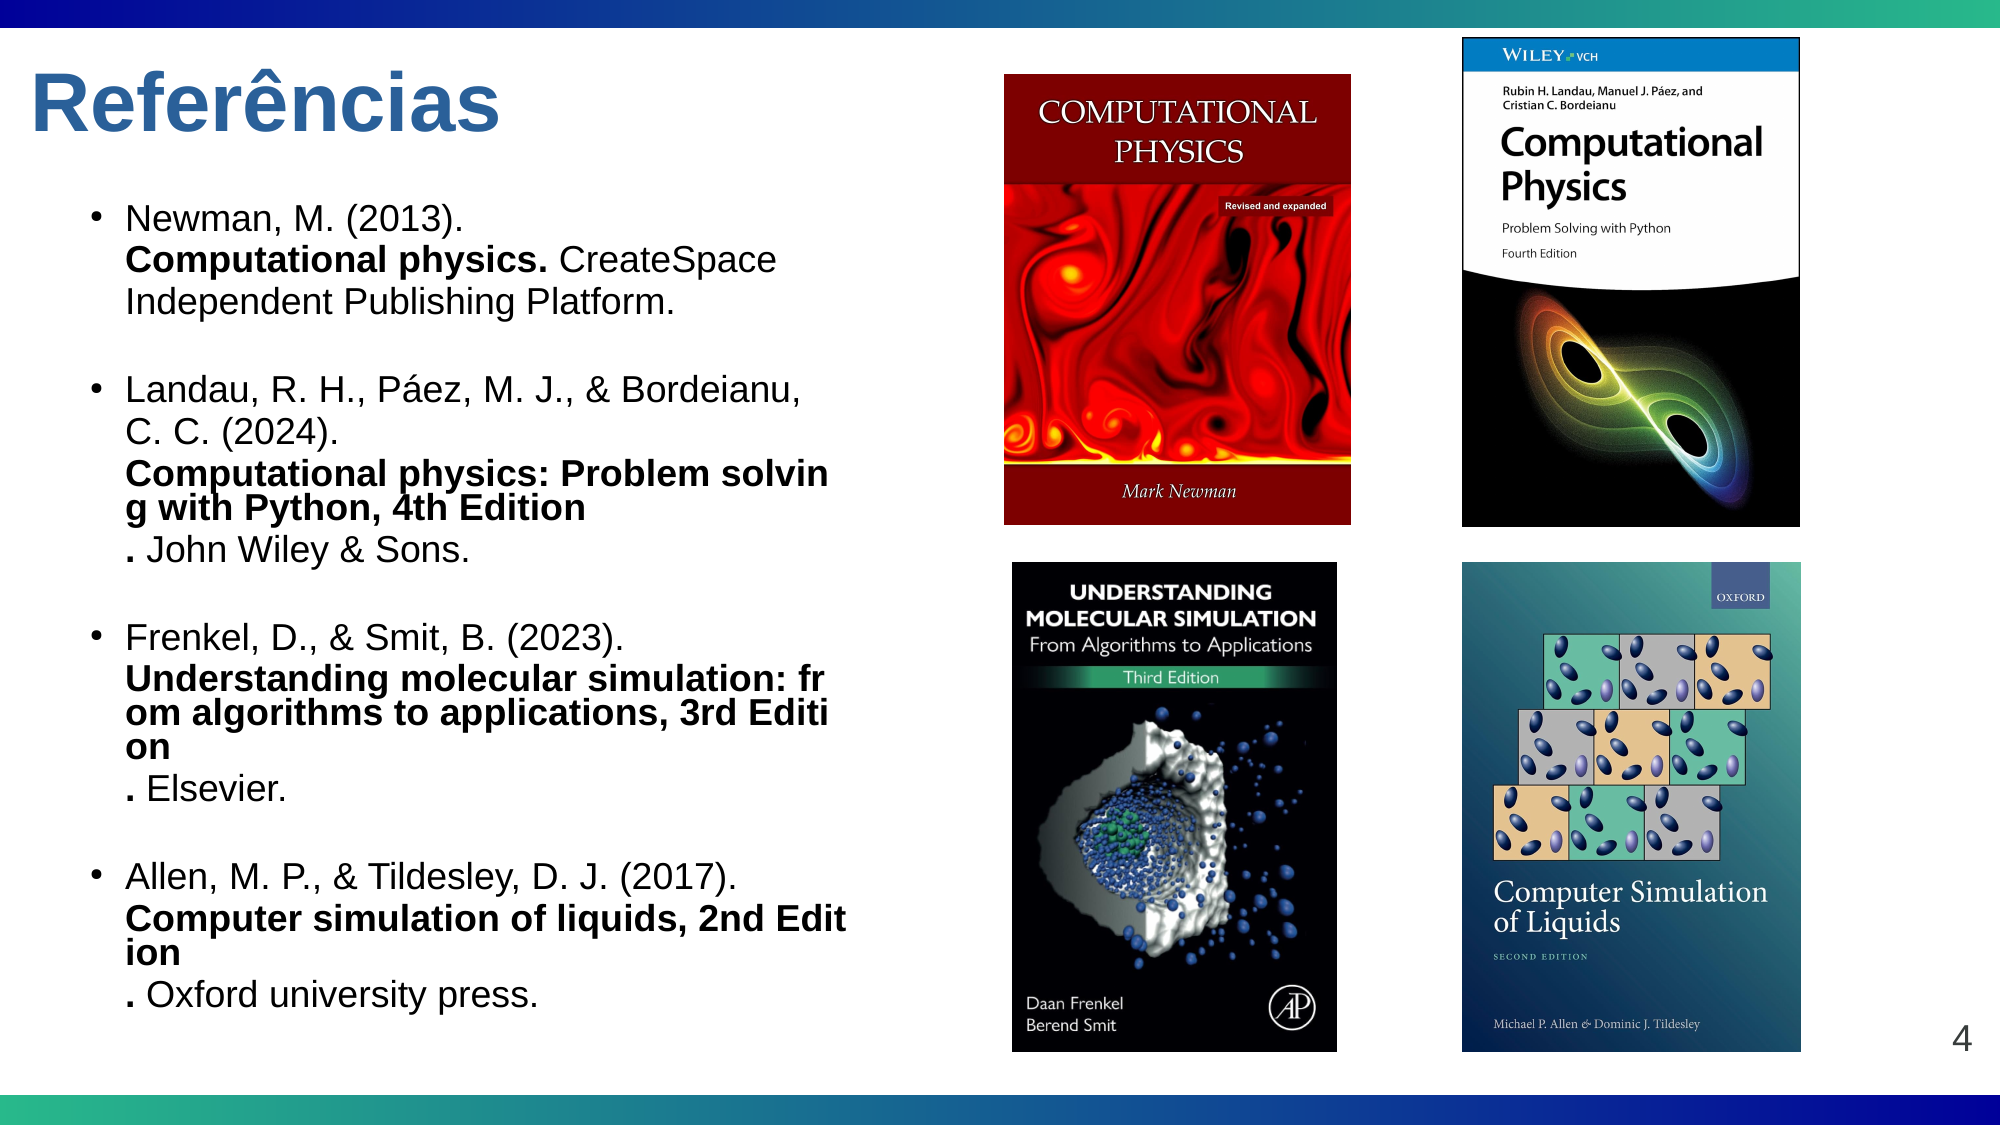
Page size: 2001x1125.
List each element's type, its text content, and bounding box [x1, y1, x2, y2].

text_box Referências [15, 18, 1741, 192]
text_box Newman, M. (2013). Computational physics. CreateSpace Independent Publishing Platform. Landau, R. H., Páez, M. J., & Bordeianu, C. C. (2024). Computational physics: Problem solving with Python, 4th Edition. John Wiley & Sons. Frenkel, D., & Smit, B. (2023). Understanding molecular simulation: from algorithms to applications, 3rd Edition. Elsevier. Allen, M. P., & Tildesley, D. J. (2017). Computer simulation of liquids, 2nd Edition. Oxford university press. [75, 189, 863, 1013]
picture [1004, 74, 1351, 526]
text_box <number> [1761, 1010, 1988, 1081]
picture [1462, 37, 1801, 528]
text_box [0, 1095, 2000, 1125]
picture [1012, 562, 1337, 1052]
picture [1462, 562, 1801, 1052]
text_box [0, 0, 2000, 28]
